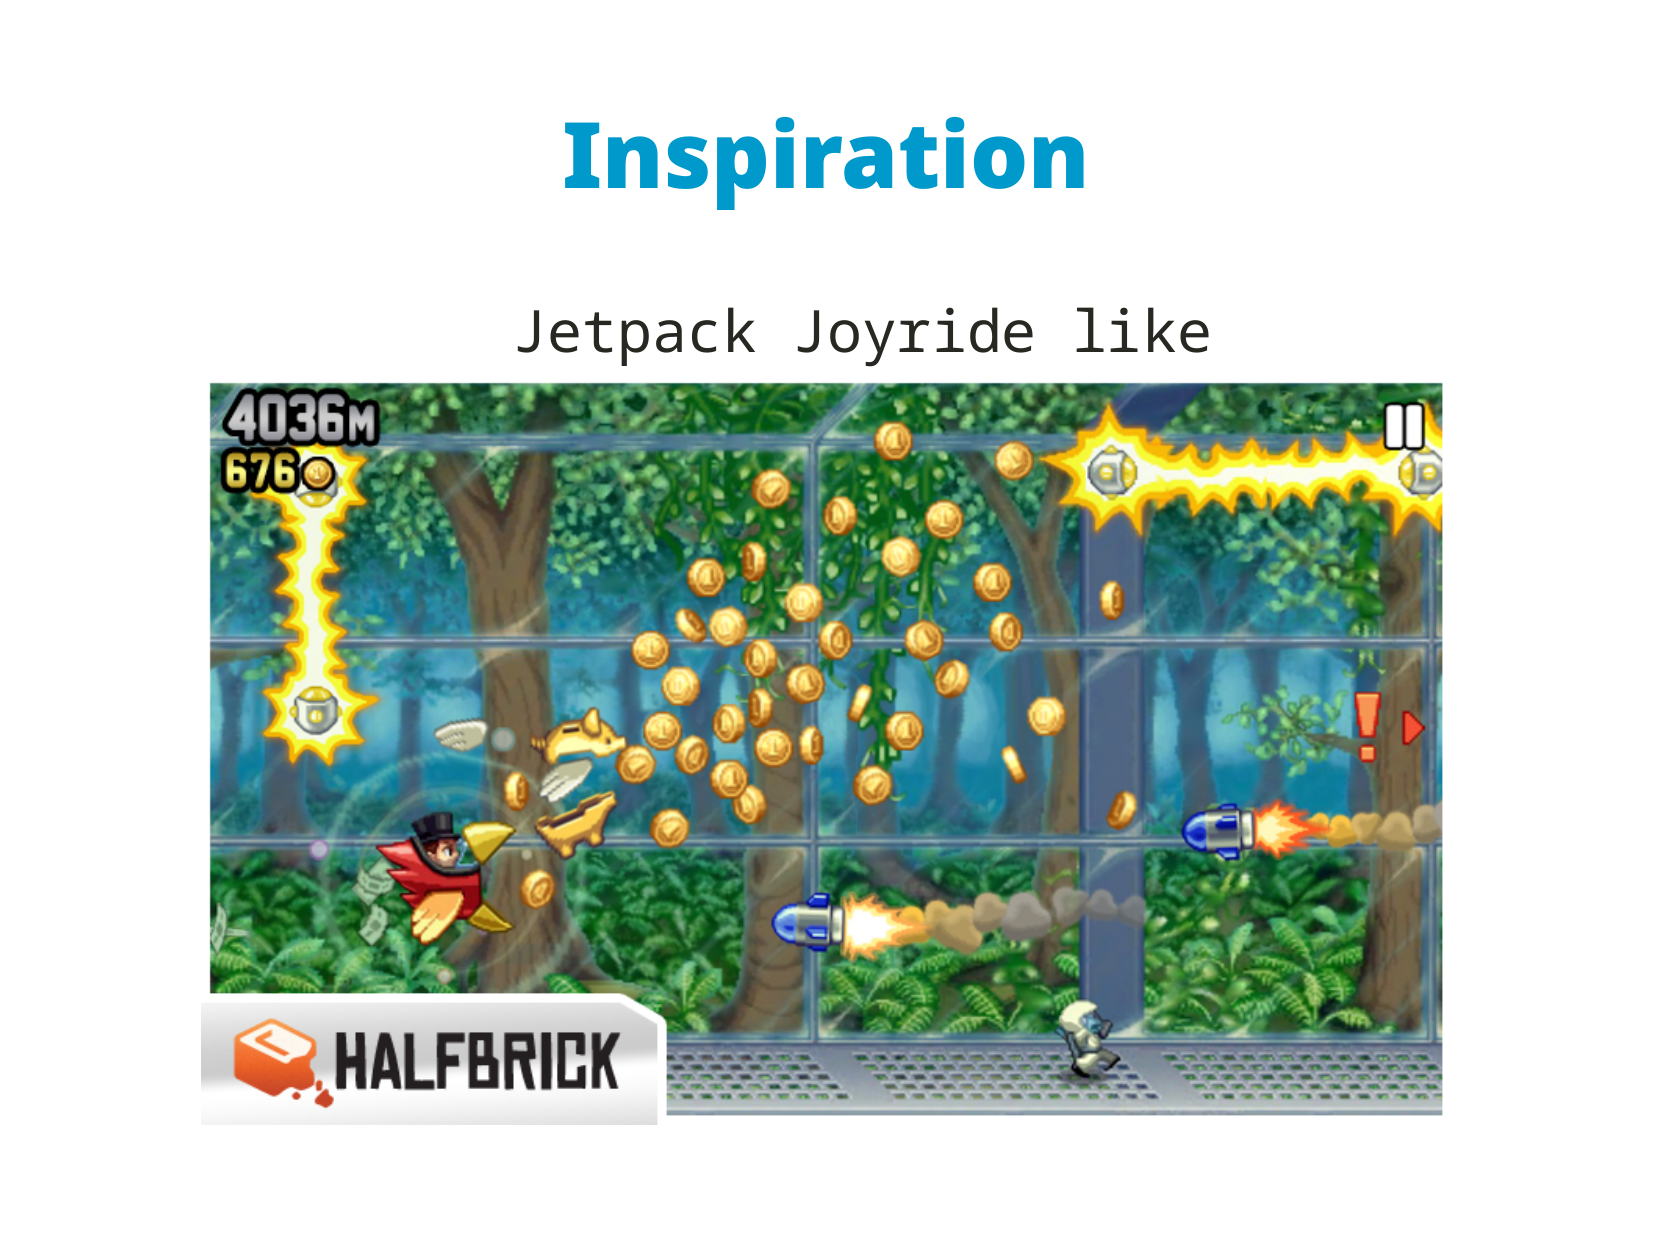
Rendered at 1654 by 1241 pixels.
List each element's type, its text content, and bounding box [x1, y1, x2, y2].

list Jetpack Joyride like [82, 290, 1571, 1010]
picture [201, 374, 1452, 1125]
title Inspiration [82, 49, 1571, 257]
